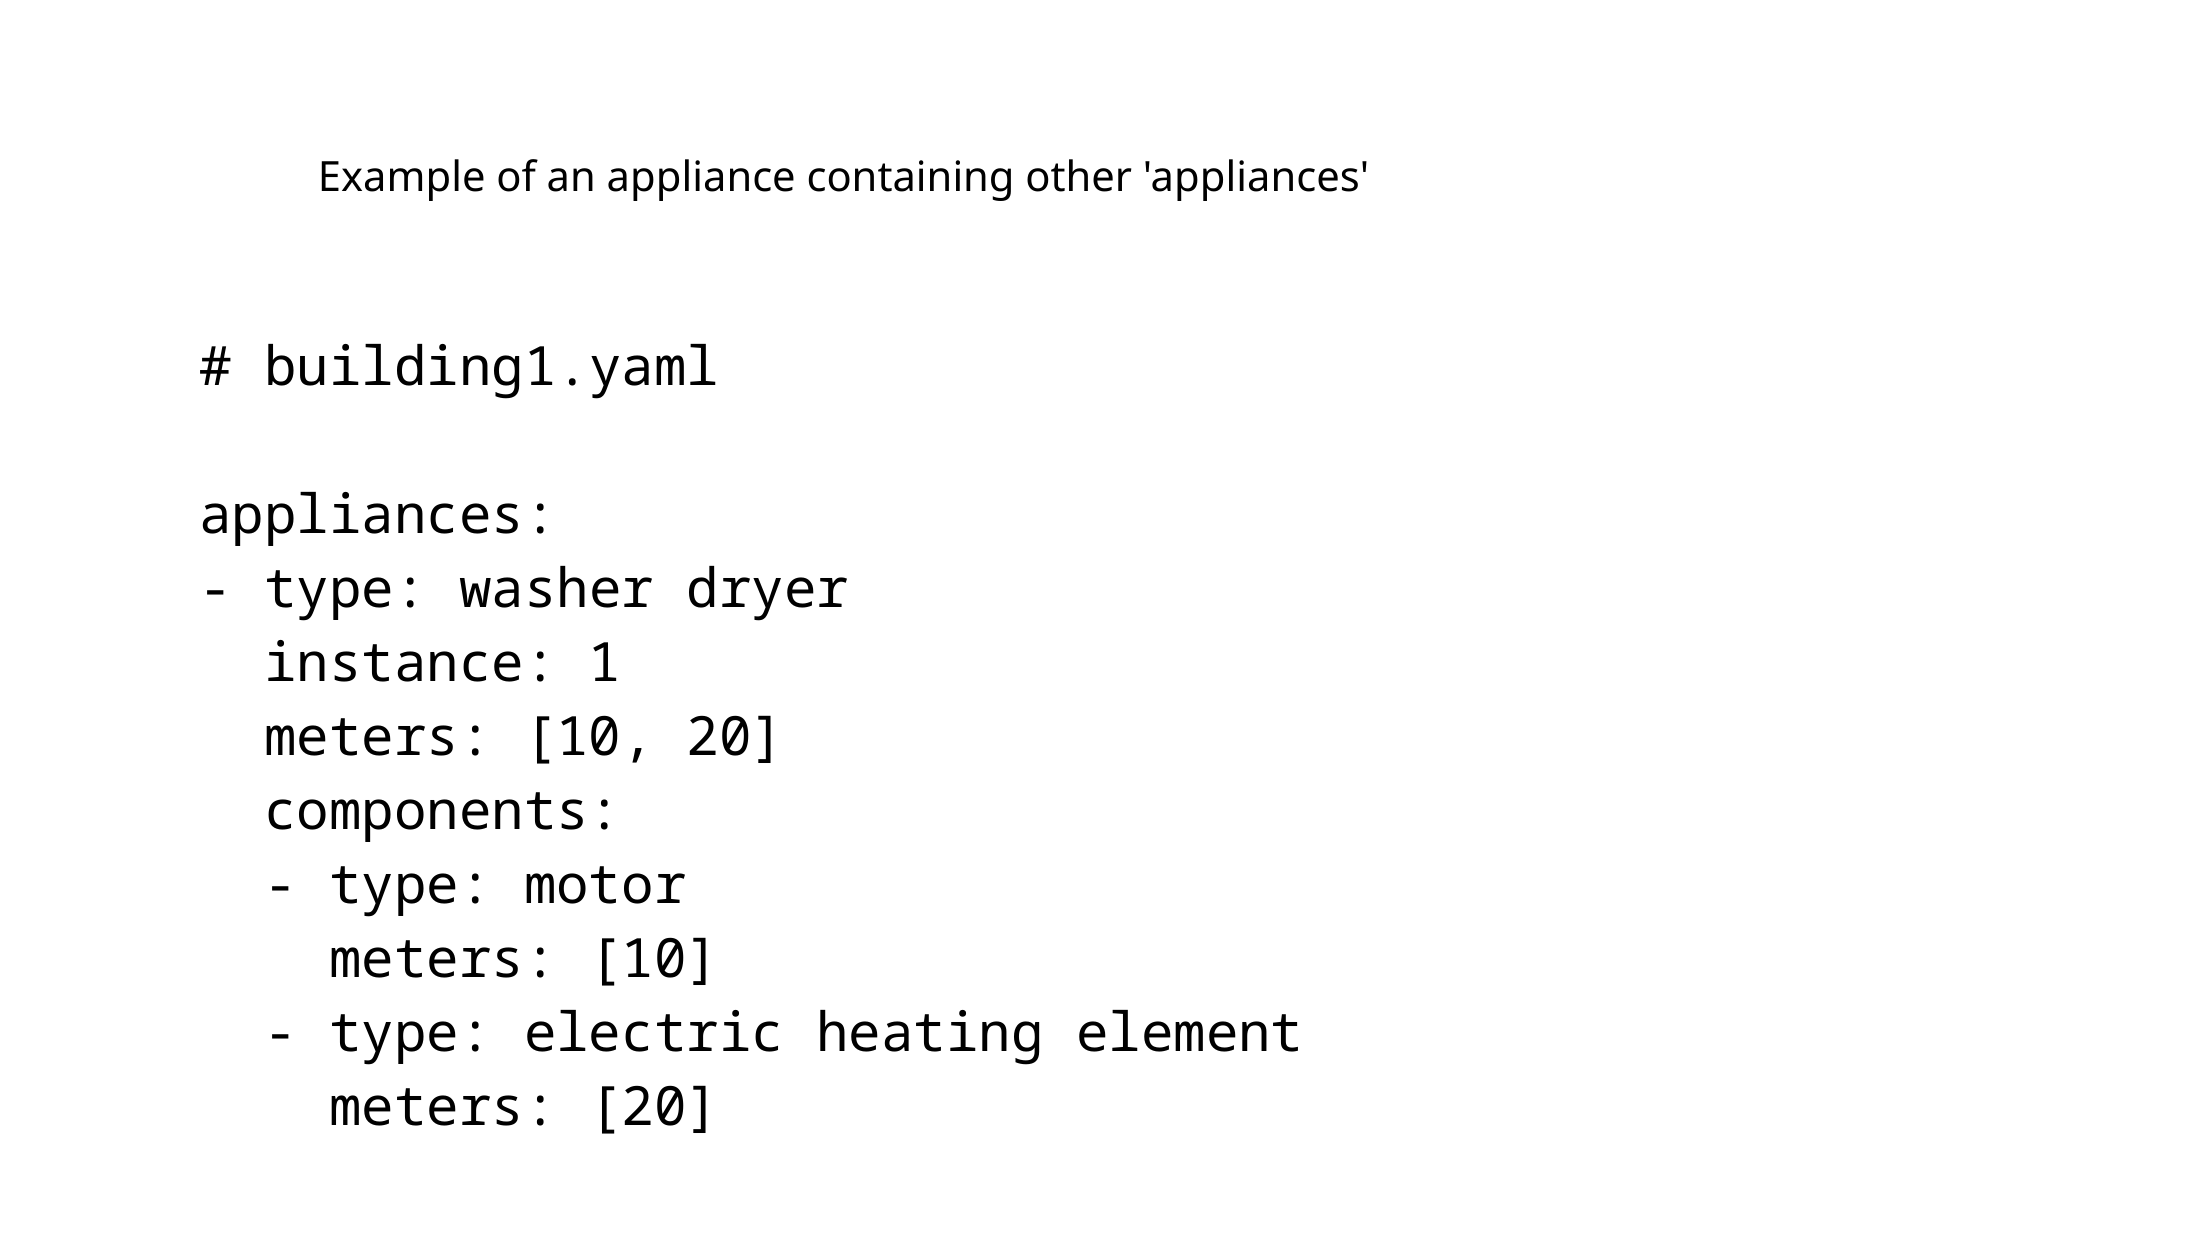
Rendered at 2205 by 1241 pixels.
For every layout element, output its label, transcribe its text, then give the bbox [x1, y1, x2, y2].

text_box Example of an appliance containing other 'appliances' [303, 139, 1372, 209]
text_box # building1.yaml appliances: - type: washer dryer instance: 1 meters: [10, 20] components: - type: motor meters: [10] - type: electric heating element meters: [20] [184, 320, 1470, 1092]
